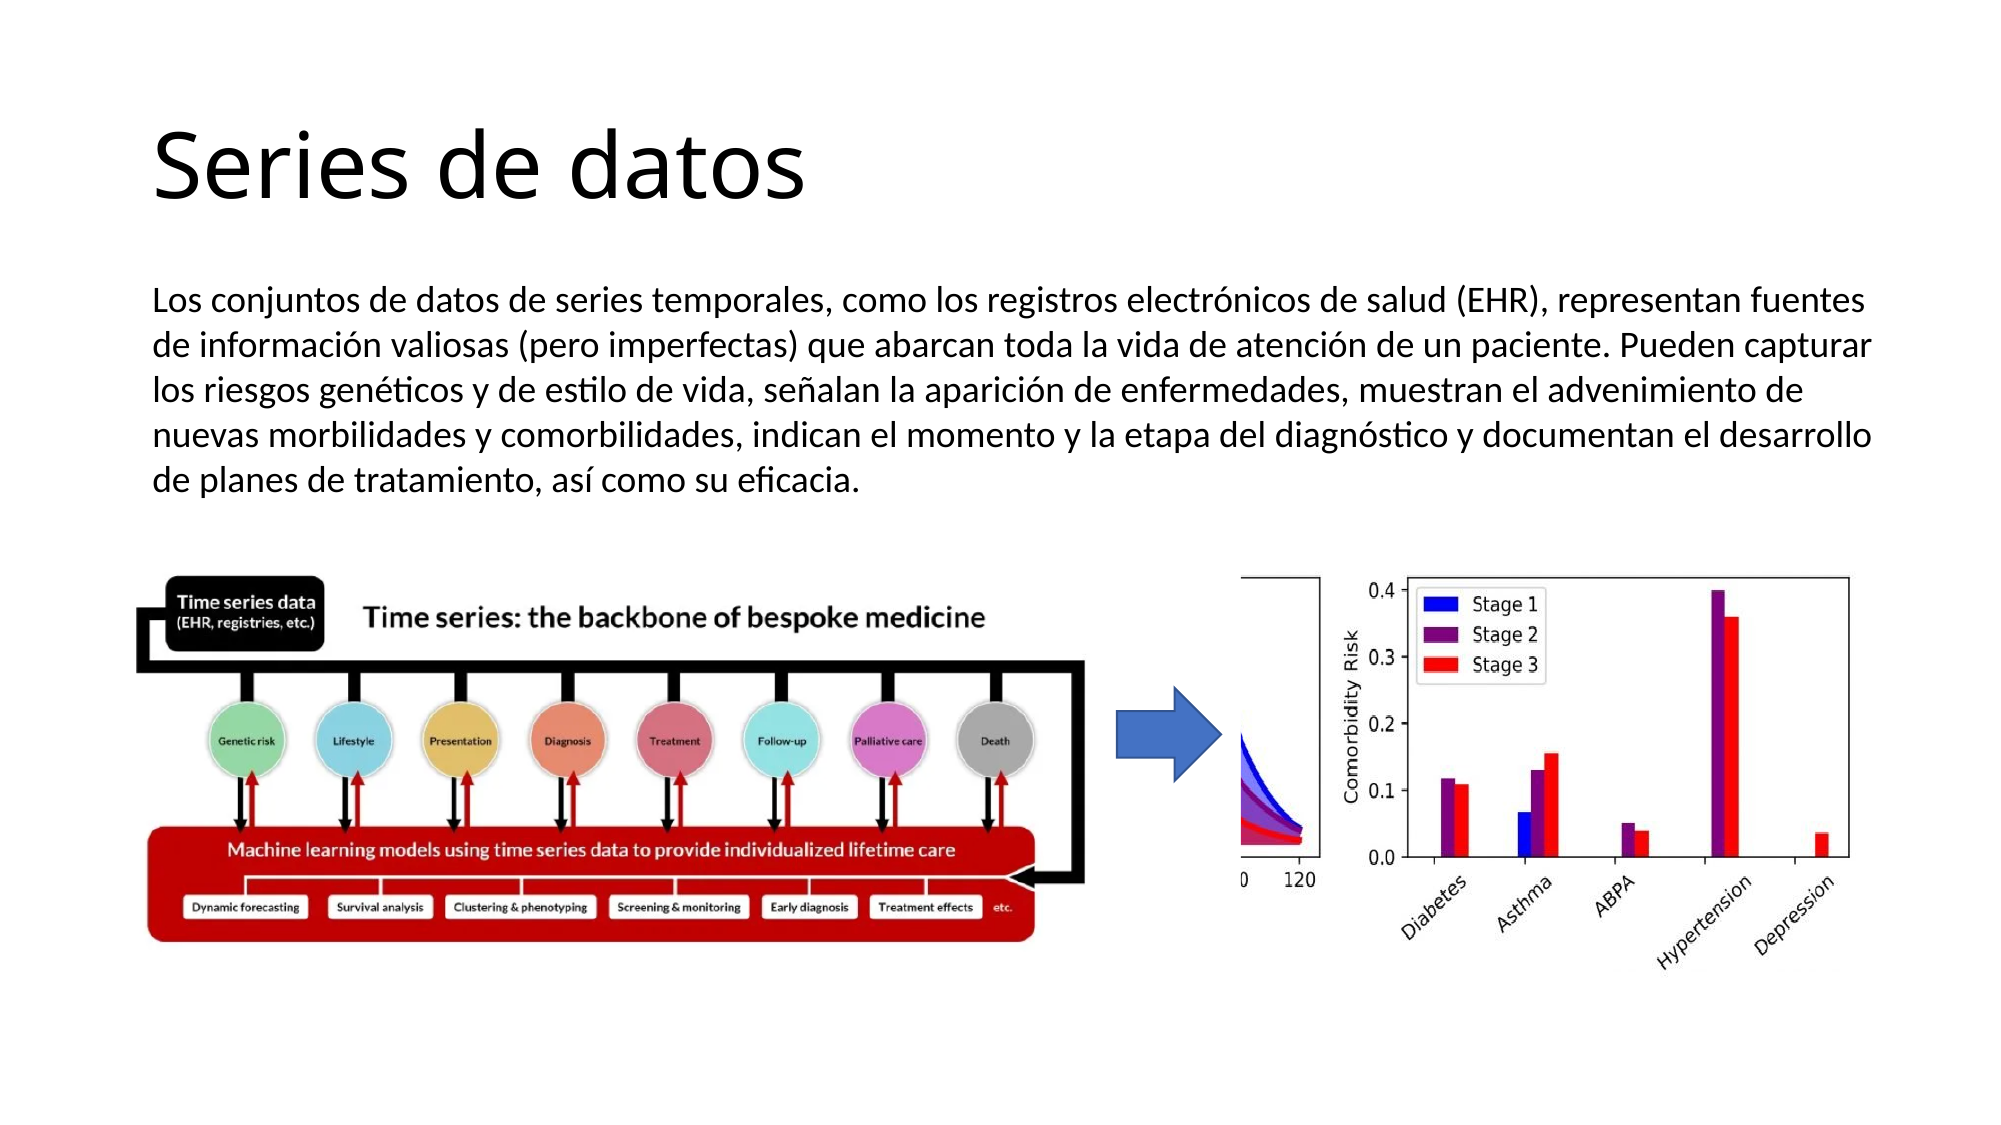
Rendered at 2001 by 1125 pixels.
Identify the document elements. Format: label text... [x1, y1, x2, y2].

text_box [1116, 687, 1222, 781]
picture [1240, 562, 1863, 988]
picture [82, 536, 1147, 963]
text_box Los conjuntos de datos de series temporales, como los registros electrónicos de salud (EHR), representan fuentes de información valiosas (pero imperfectas) que abarcan toda la vida de atención de un paciente. Pueden capturar los riesgos genéticos y de estilo de vida, señalan la aparición de enfermedades, muestran el advenimiento de nuevas morbilidades y comorbilidades, indican el momento y la etapa del diagnóstico y documentan el desarrollo de planes de tratamiento, así como su eficacia. [137, 267, 1910, 508]
title Series de datos [137, 59, 1863, 267]
